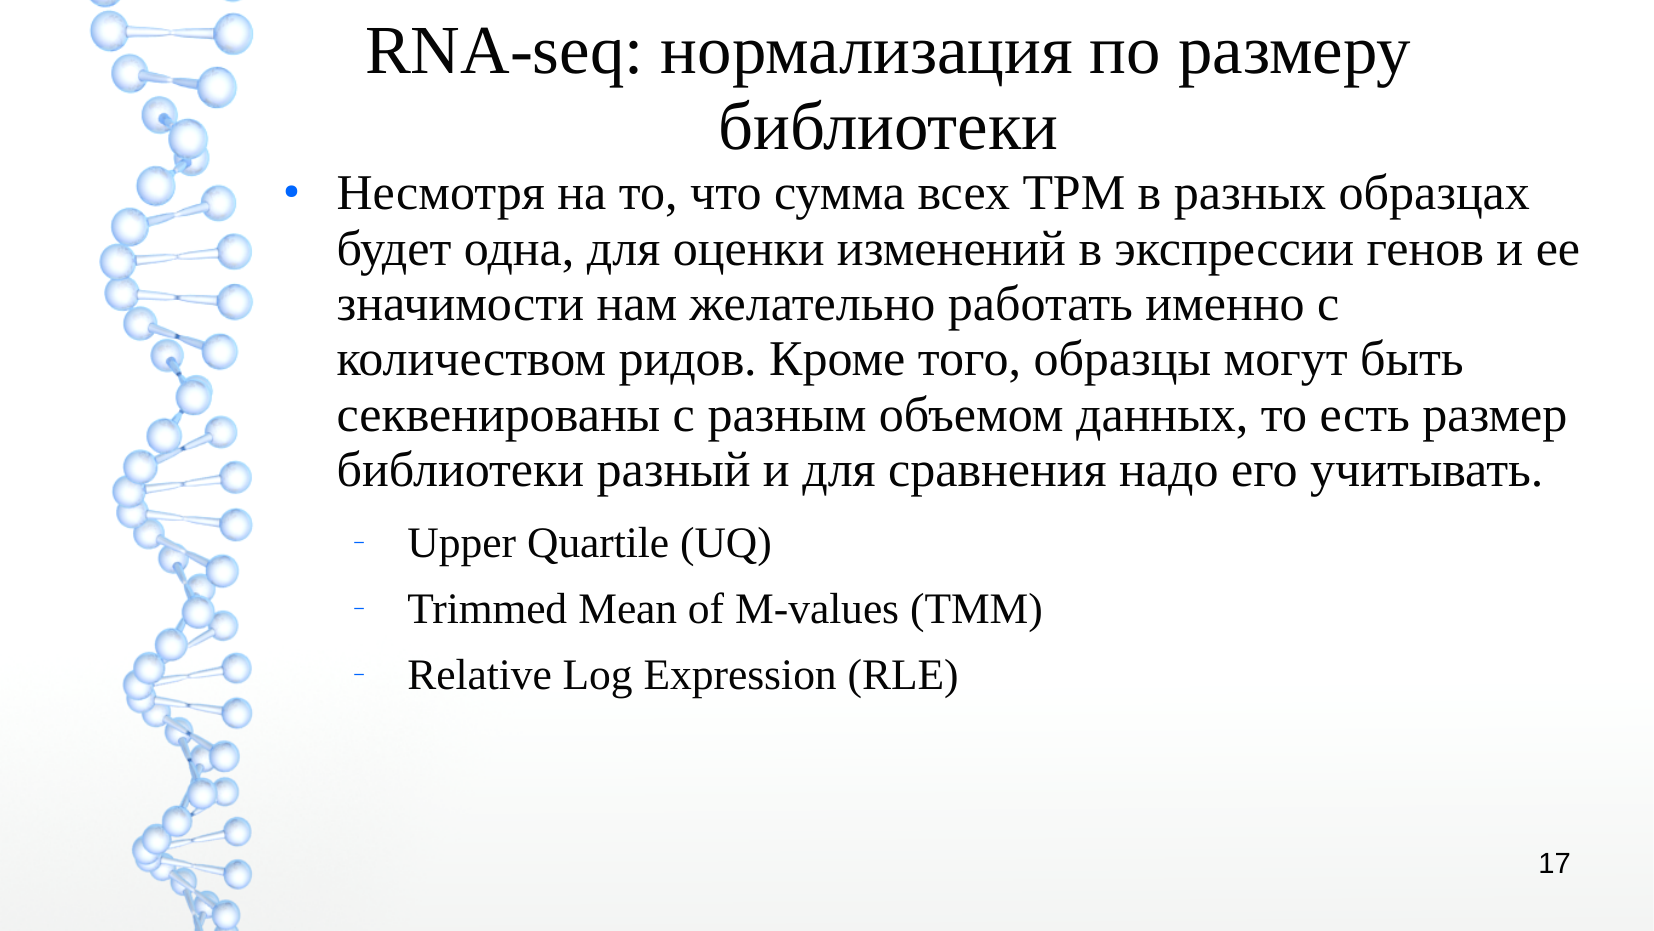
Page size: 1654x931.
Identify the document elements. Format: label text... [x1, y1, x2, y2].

title RNA-seq: нормализация по размеру библиотеки [224, 11, 1554, 166]
picture [0, 0, 1654, 931]
list Несмотря на то, что сумма всех TPM в разных образцах будет одна, для оценки изменений в экспрессии генов и ее значимости нам желательно работать именно с количеством ридов. Кроме того, образцы могут быть секвенированы с разным объемом данных, то есть размер библиотеки разный и для сравнения надо его учитывать. Upper Quartile (UQ) Trimmed Mean of M-values (TMM) Relative Log Expression (RLE) [265, 165, 1595, 886]
